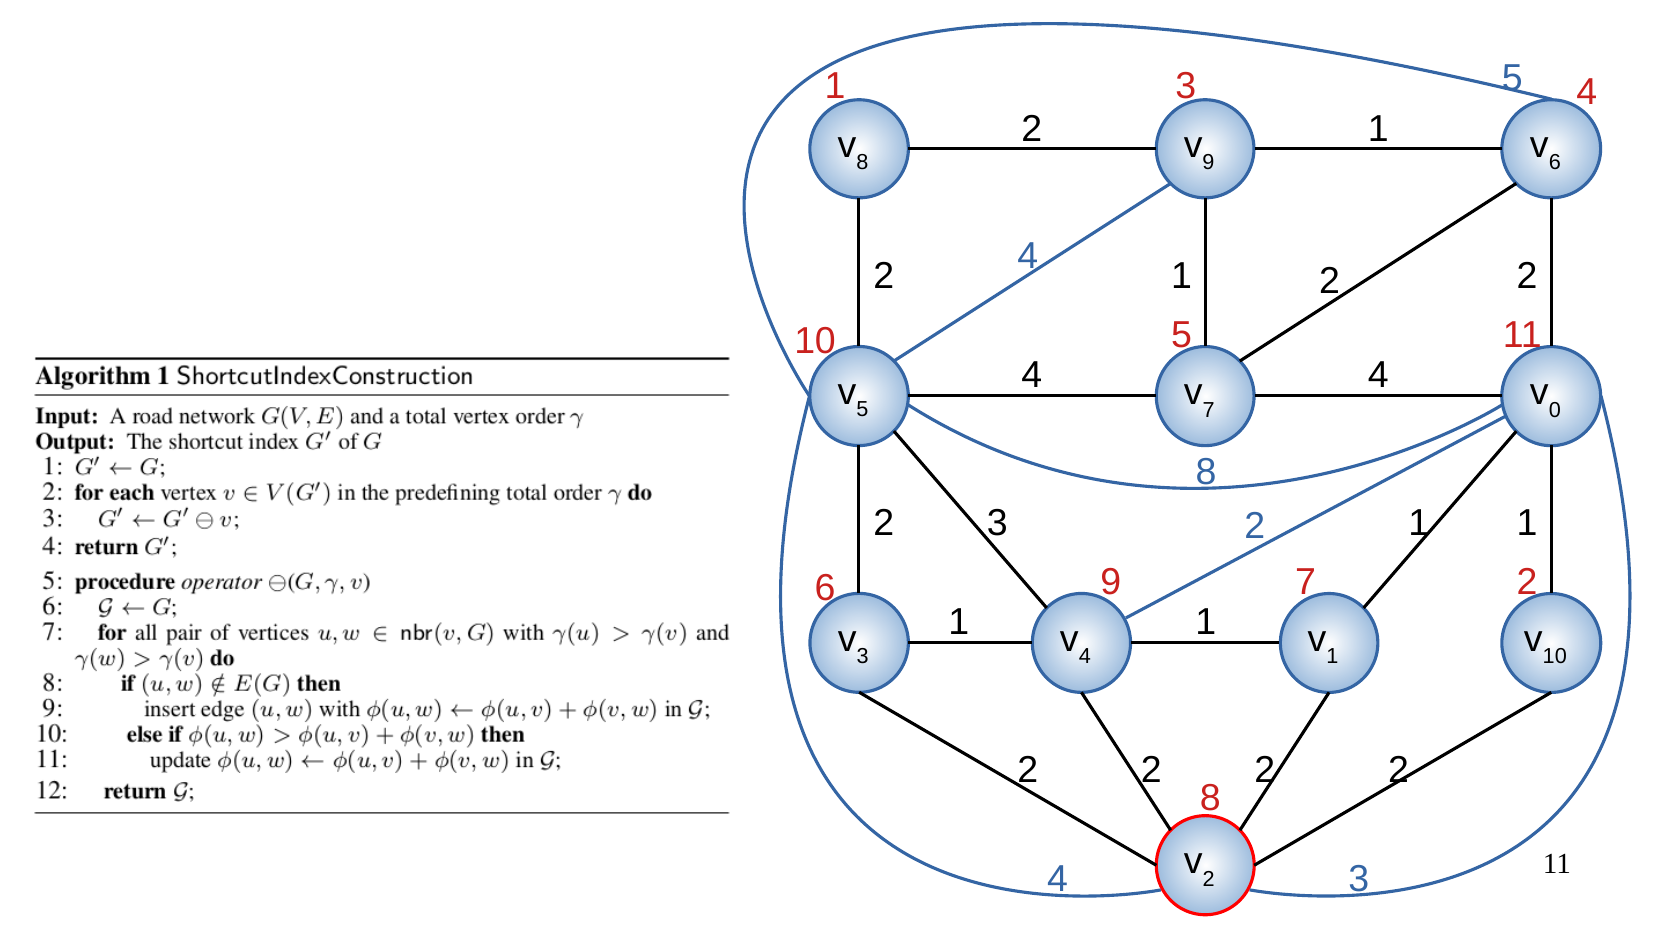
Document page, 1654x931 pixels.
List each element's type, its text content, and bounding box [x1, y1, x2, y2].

text_box v5 [809, 346, 909, 446]
text_box 2 [1002, 740, 1052, 803]
text_box 3 [972, 494, 1023, 557]
text_box 9 [1085, 552, 1137, 615]
text_box 6 [799, 558, 849, 621]
text_box 1 [1180, 593, 1230, 656]
text_box 2 [858, 494, 909, 557]
text_box v6 [1501, 99, 1601, 198]
text_box 1 [1156, 247, 1206, 306]
text_box v1 [1280, 593, 1378, 693]
text_box v7 [1156, 346, 1255, 443]
text_box 1 [1353, 99, 1404, 161]
text_box 2 [1501, 552, 1552, 615]
text_box 2 [1304, 251, 1354, 314]
text_box 2 [858, 247, 909, 310]
text_box 11 [1488, 306, 1562, 363]
text_box 4 [1006, 346, 1058, 409]
text_box v2 [1156, 820, 1255, 915]
text_box 1 [1501, 494, 1552, 552]
text_box 2 [1006, 99, 1058, 161]
text_box 2 [1239, 740, 1290, 803]
text_box 10 [779, 312, 865, 369]
text_box v10 [1501, 593, 1601, 693]
text_box 4 [1561, 63, 1611, 126]
text_box 2 [1229, 497, 1281, 559]
text_box 5 [1487, 49, 1538, 112]
picture [32, 354, 733, 817]
text_box v0 [1501, 347, 1601, 446]
text_box 5 [1156, 306, 1206, 368]
text_box 3 [1160, 57, 1210, 120]
text_box 3 [1333, 849, 1384, 912]
text_box 8 [1185, 769, 1237, 832]
text_box 2 [1126, 740, 1175, 803]
text_box v3 [809, 593, 909, 693]
text_box 1 [1393, 494, 1443, 557]
text_box 1 [809, 57, 859, 120]
text_box 7 [1280, 552, 1329, 615]
text_box v8 [809, 99, 909, 198]
text_box v4 [1032, 593, 1131, 693]
text_box 4 [1353, 346, 1404, 409]
text_box 4 [1002, 226, 1052, 289]
text_box 2 [1373, 740, 1423, 803]
text_box 2 [1501, 247, 1552, 306]
text_box 8 [1180, 443, 1230, 505]
text_box v9 [1156, 100, 1254, 198]
text_box 1 [933, 593, 983, 656]
text_box 4 [1032, 849, 1082, 912]
